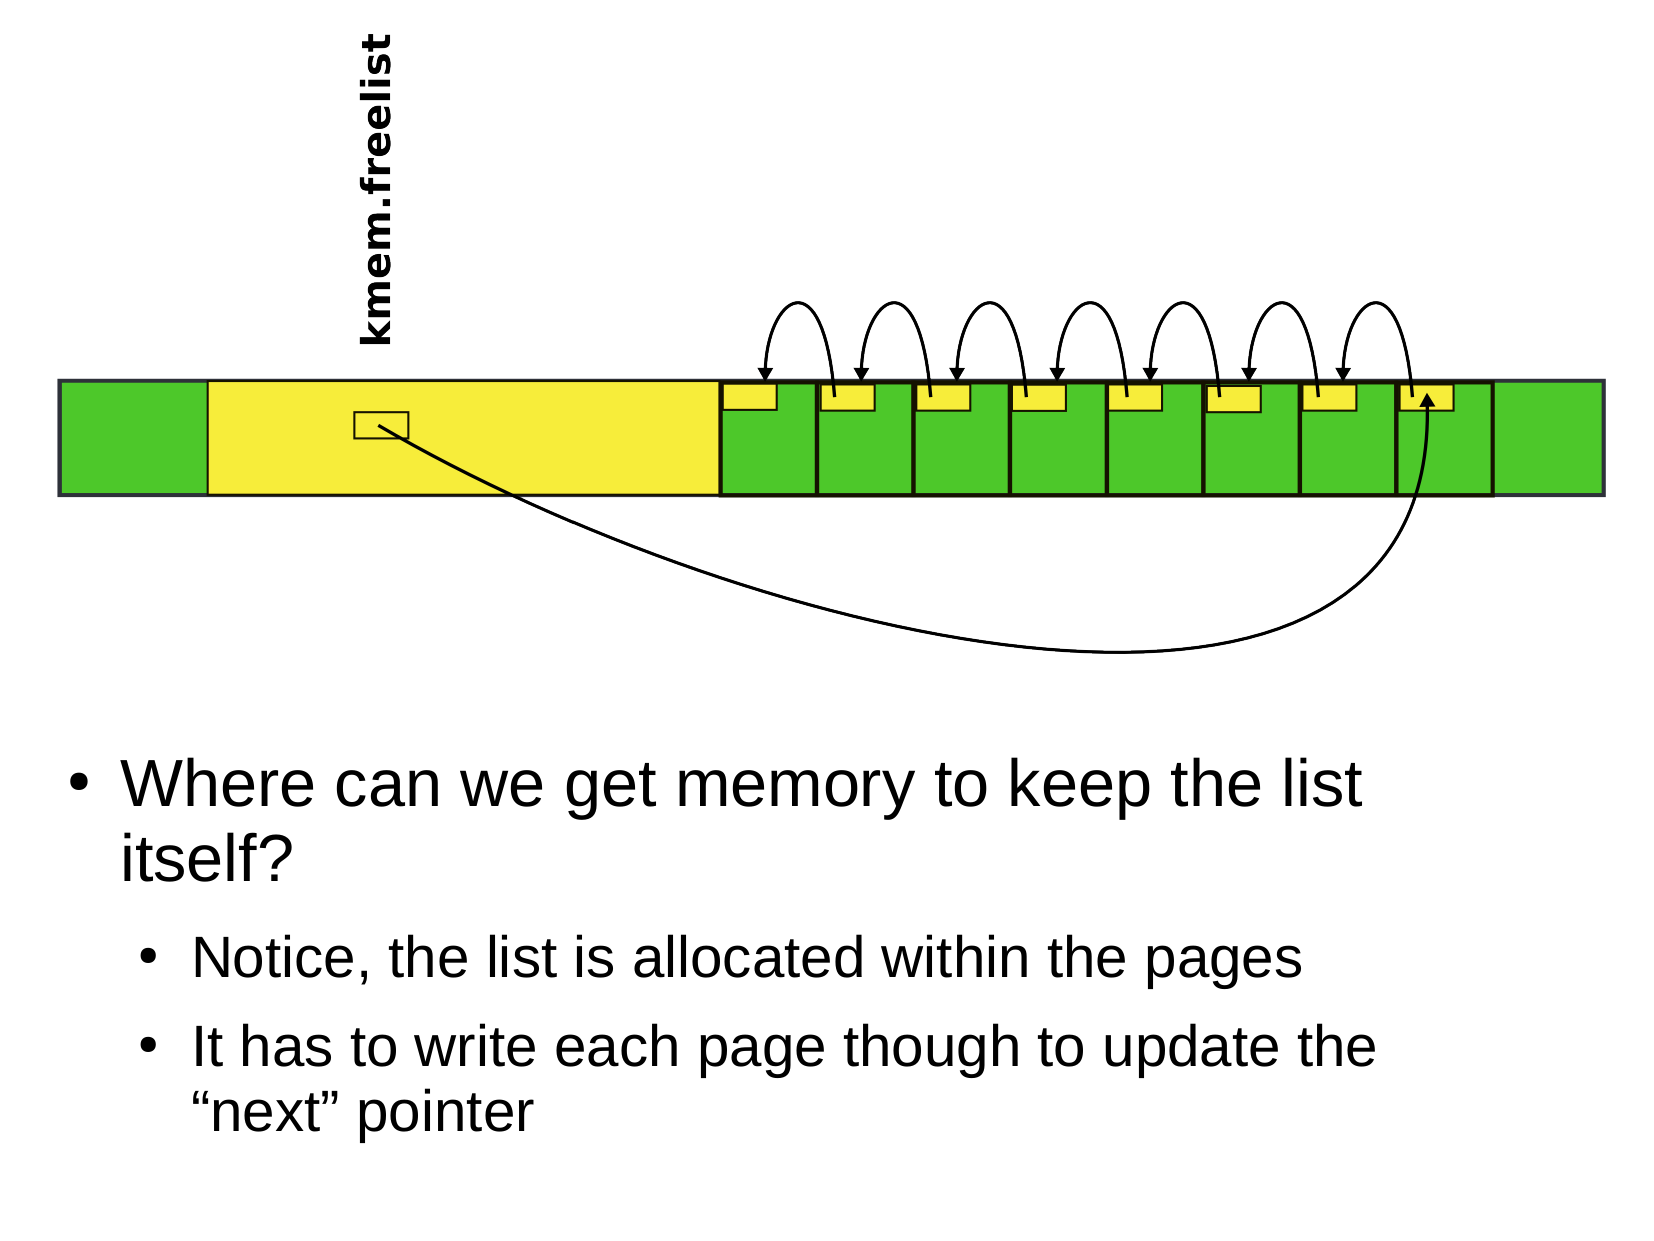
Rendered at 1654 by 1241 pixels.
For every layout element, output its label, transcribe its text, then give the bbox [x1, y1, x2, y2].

picture [57, 34, 1606, 655]
list Where can we get memory to keep the list itself? Notice, the list is allocated within the pages It has to write each page though to update the “next” pointer [49, 746, 1538, 1203]
